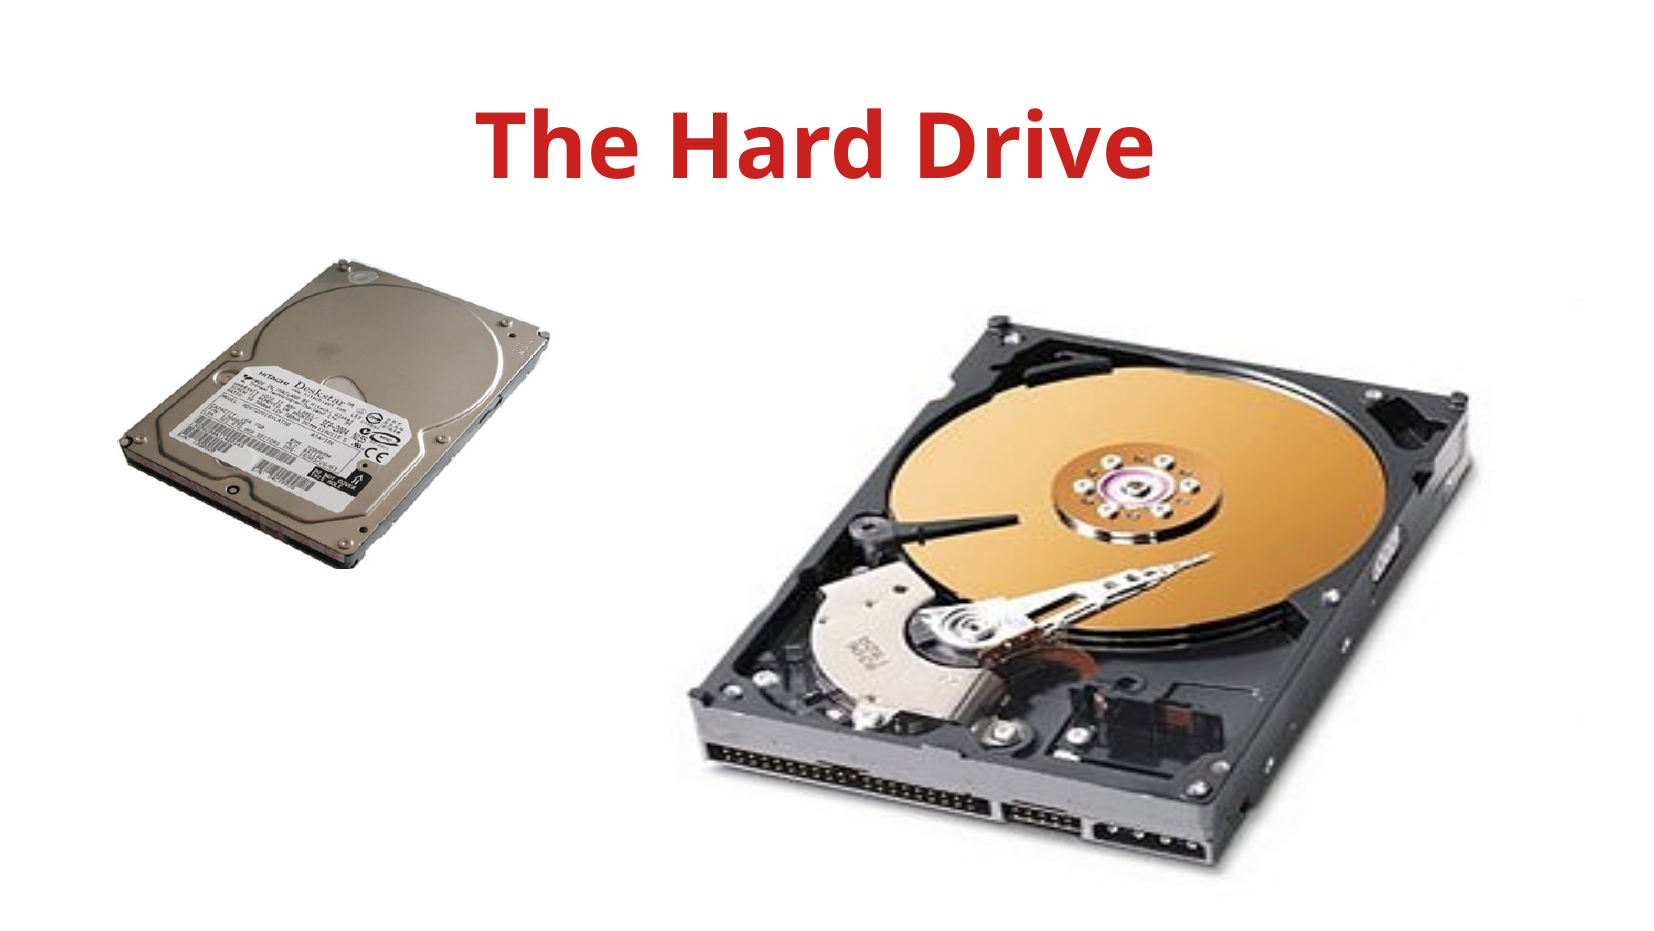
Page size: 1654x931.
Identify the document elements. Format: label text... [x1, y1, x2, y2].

picture [55, 227, 1585, 931]
title The Hard Drive [168, 12, 1463, 205]
